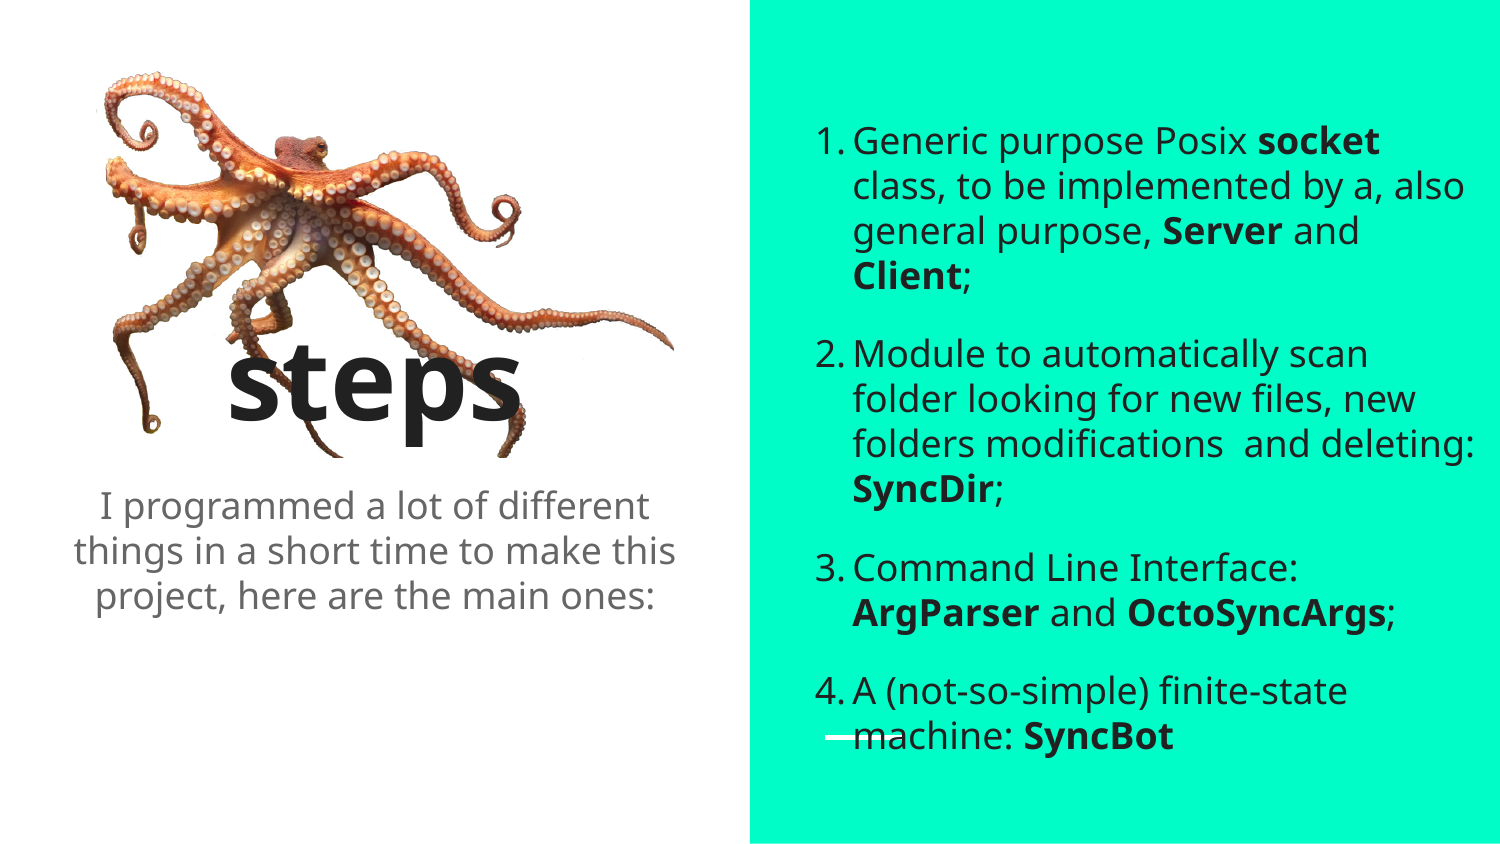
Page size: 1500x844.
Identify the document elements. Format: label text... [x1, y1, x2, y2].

list Generic purpose Posix socket class, to be implemented by a, also general purpose, Server and Client; Module to automatically scan folder looking for new files, new folders modifications and deleting: SyncDir; Command Line Interface: ArgParser and OctoSyncArgs; A (not-so-simple) finite-state machine: SyncBot [762, 30, 1494, 844]
title steps [43, 177, 708, 458]
subtitle I programmed a lot of different things in a short time to make this project, here are the main ones: [43, 466, 708, 688]
picture [96, 68, 762, 458]
